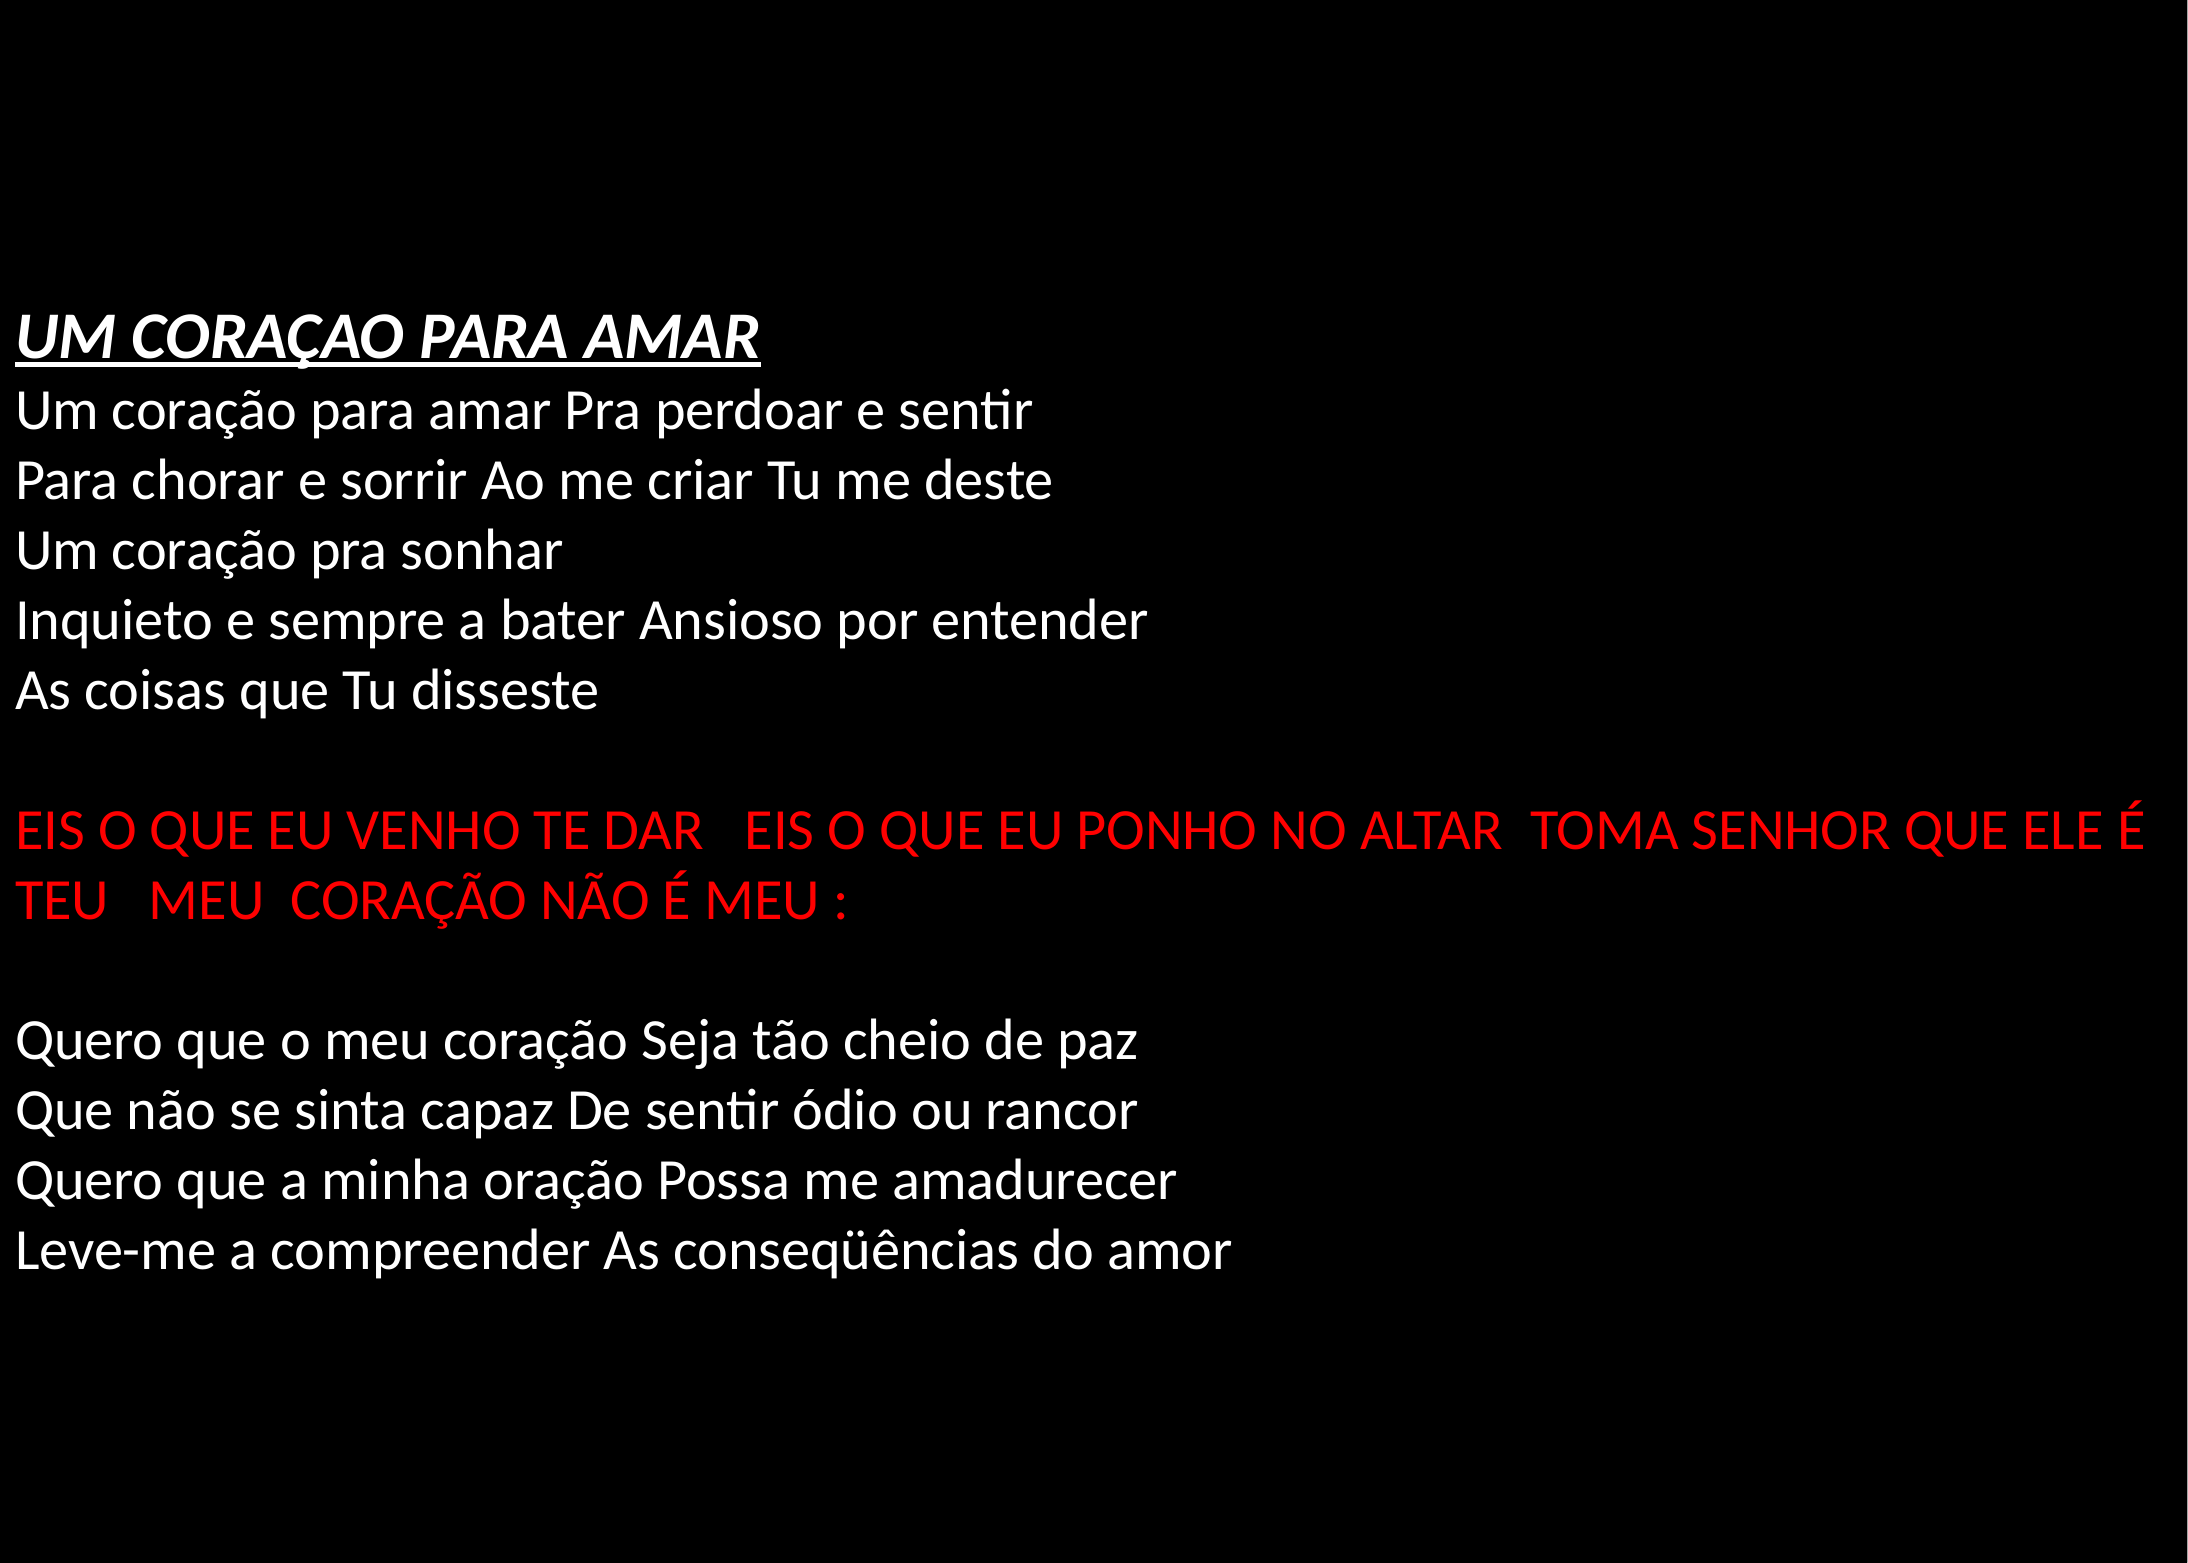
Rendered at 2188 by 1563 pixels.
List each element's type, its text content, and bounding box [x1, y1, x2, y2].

title UM CORAÇAO PARA AMAR Um coração para amar Pra perdoar e sentir Para chorar e sorrir Ao me criar Tu me deste Um coração pra sonhar Inquieto e sempre a bater Ansioso por entender As coisas que Tu disseste EIS O QUE EU VENHO TE DAR EIS O QUE EU PONHO NO ALTAR TOMA SENHOR QUE ELE É TEU MEU CORAÇÃO NÃO É MEU : Quero que o meu coração Seja tão cheio de paz Que não se sinta capaz De sentir ódio ou rancor Quero que a minha oração Possa me amadurecer Leve-me a compreender As conseqüências do amor [0, 0, 2188, 1563]
